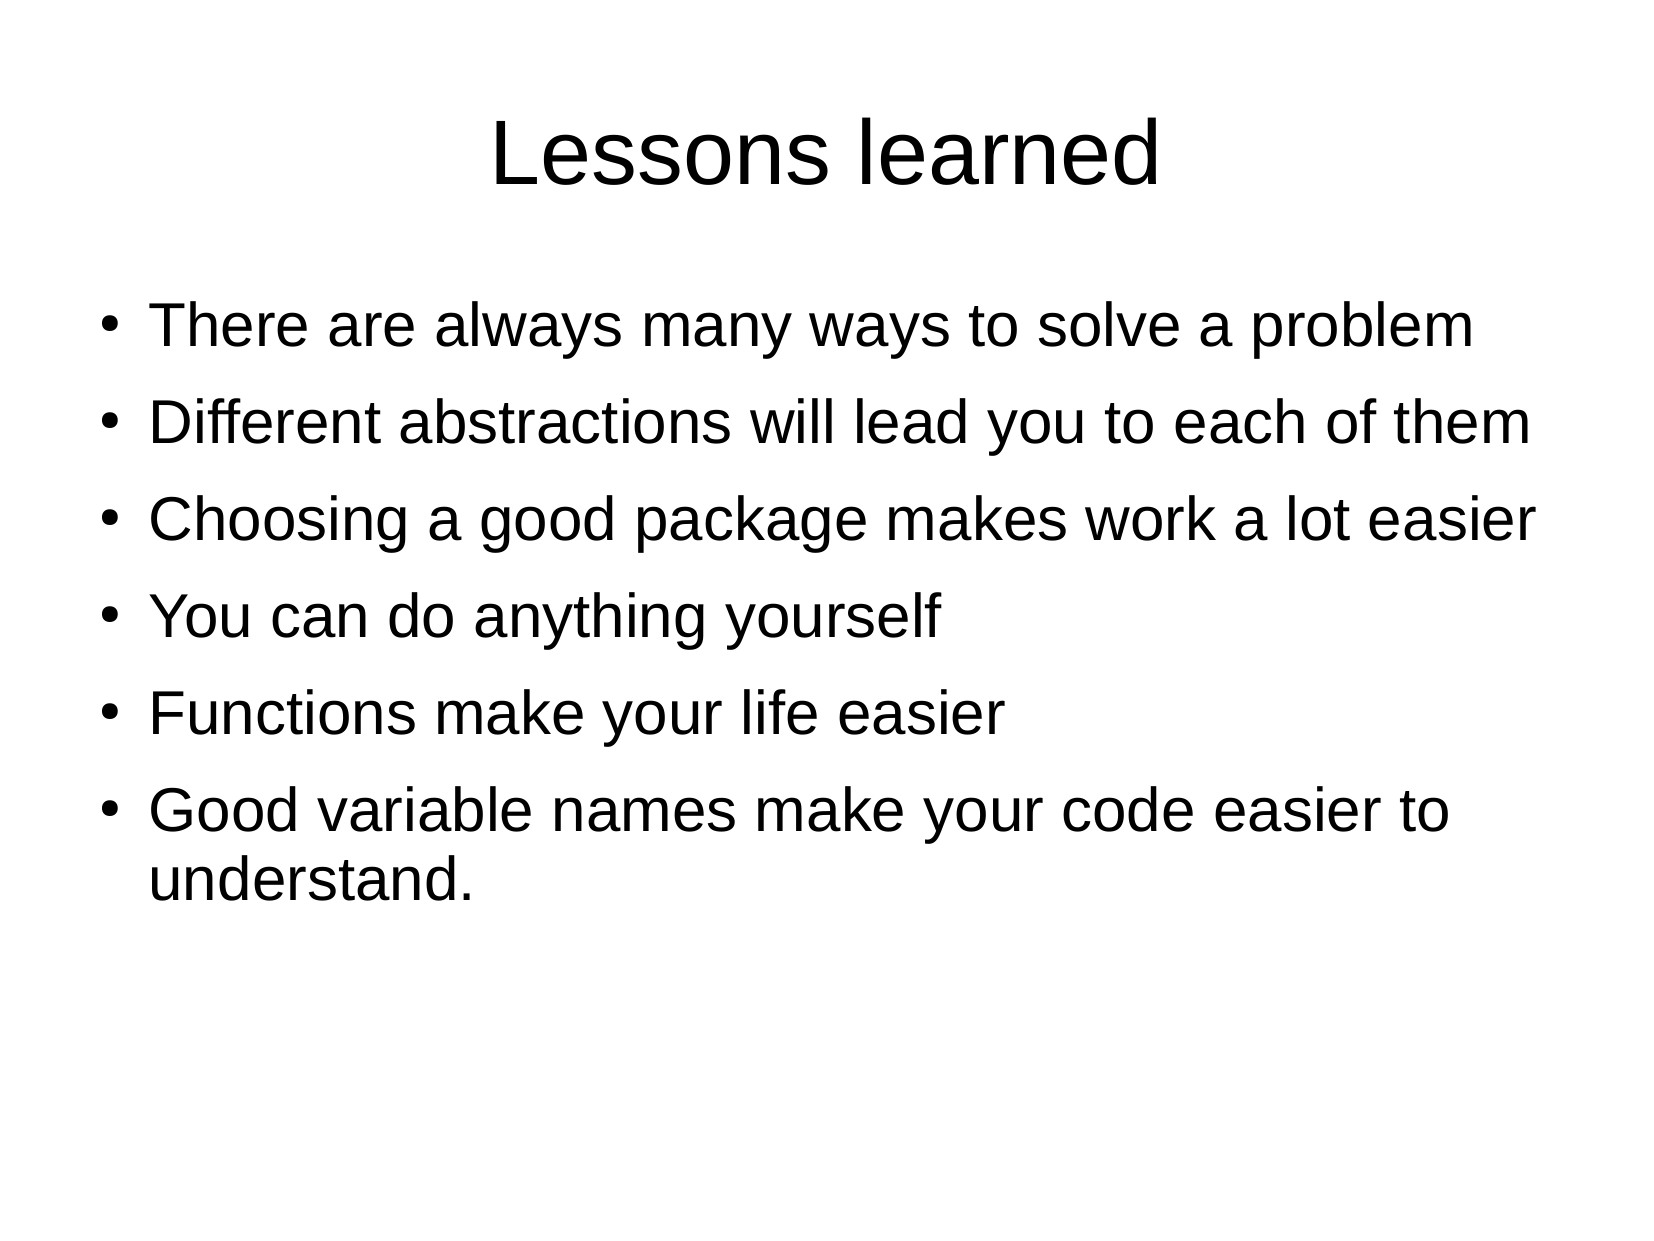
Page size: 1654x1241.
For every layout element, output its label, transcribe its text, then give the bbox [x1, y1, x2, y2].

title Lessons learned [82, 49, 1571, 257]
list There are always many ways to solve a problem Different abstractions will lead you to each of them Choosing a good package makes work a lot easier You can do anything yourself Functions make your life easier Good variable names make your code easier to understand. [82, 290, 1571, 1010]
